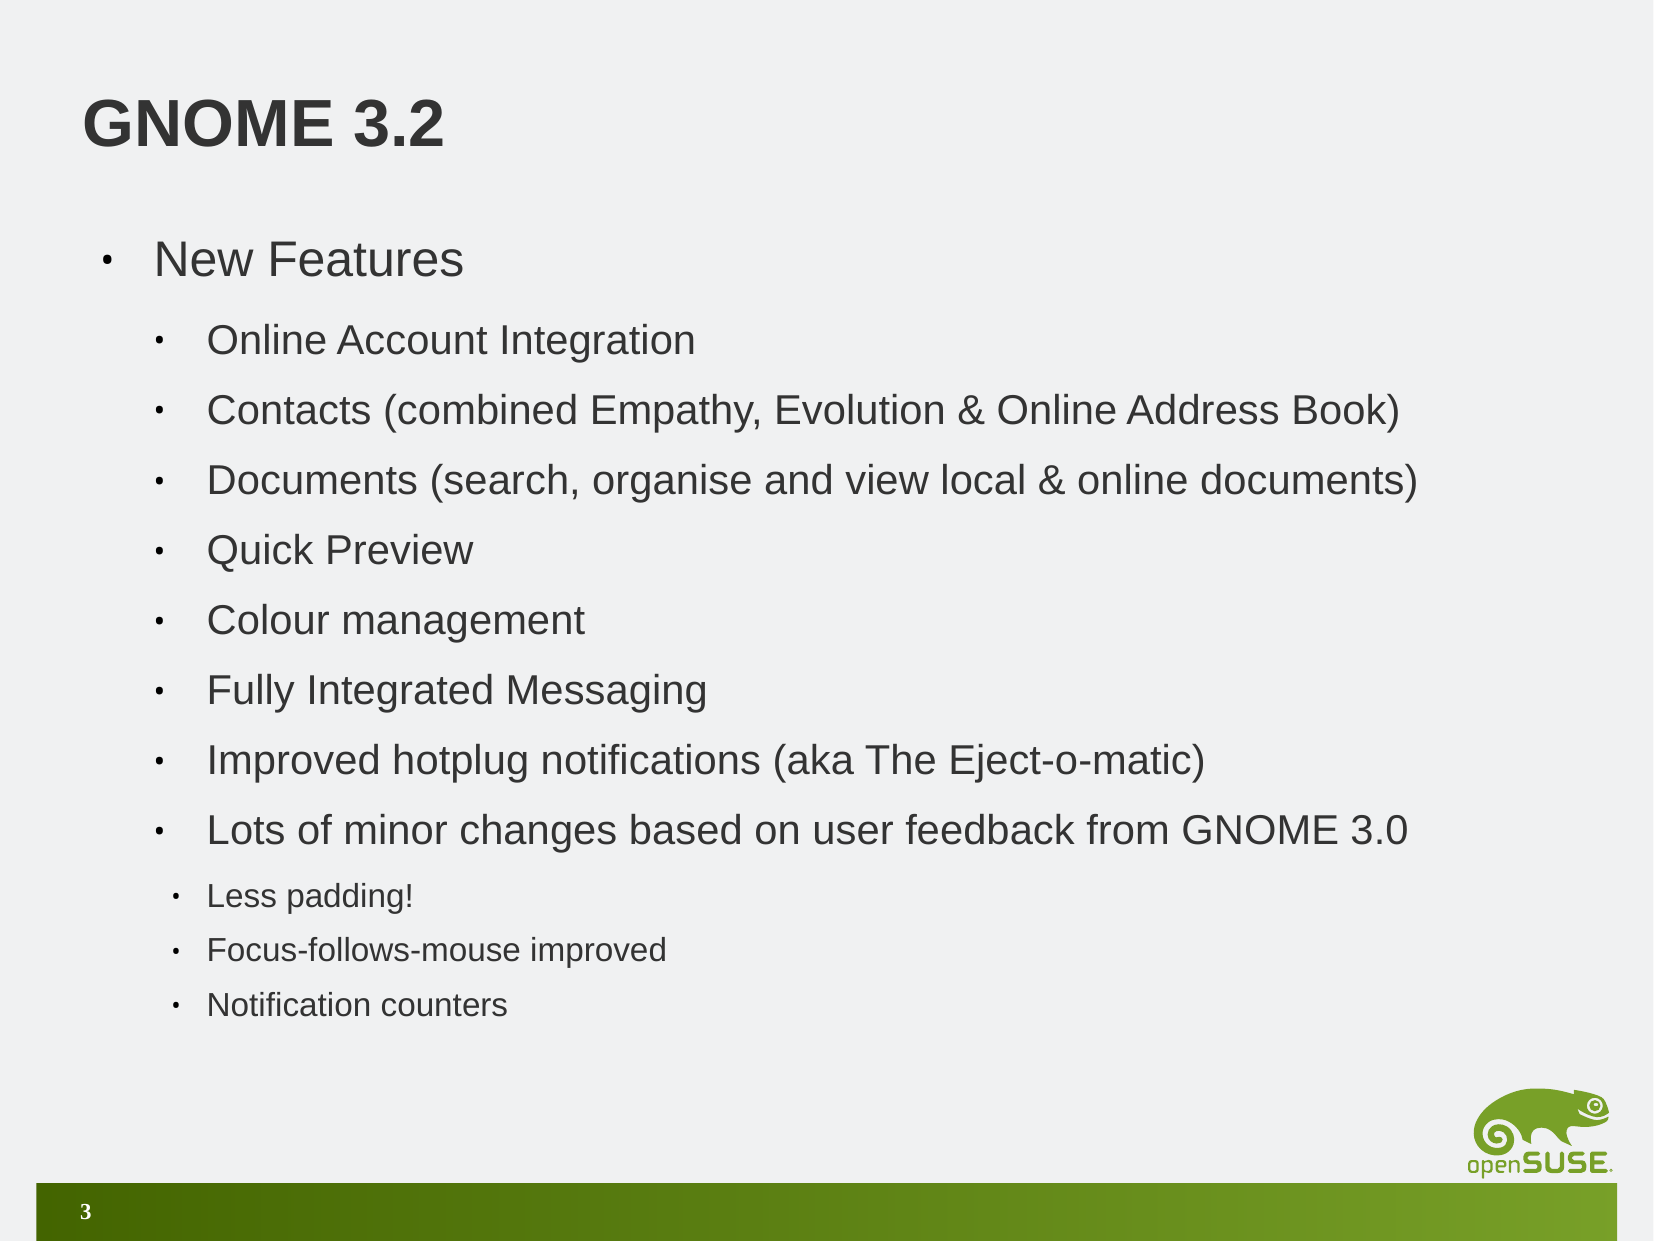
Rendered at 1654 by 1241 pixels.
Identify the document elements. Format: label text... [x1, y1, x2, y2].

list New Features Online Account Integration Contacts (combined Empathy, Evolution & Online Address Book) Documents (search, organise and view local & online documents) Quick Preview Colour management Fully Integrated Messaging Improved hotplug notifications (aka The Eject-o-matic) Lots of minor changes based on user feedback from GNOME 3.0 Less padding! Focus-follows-mouse improved Notification counters [82, 231, 1571, 1050]
picture [0, 0, 1654, 1241]
title GNOME 3.2 [82, 49, 1571, 198]
